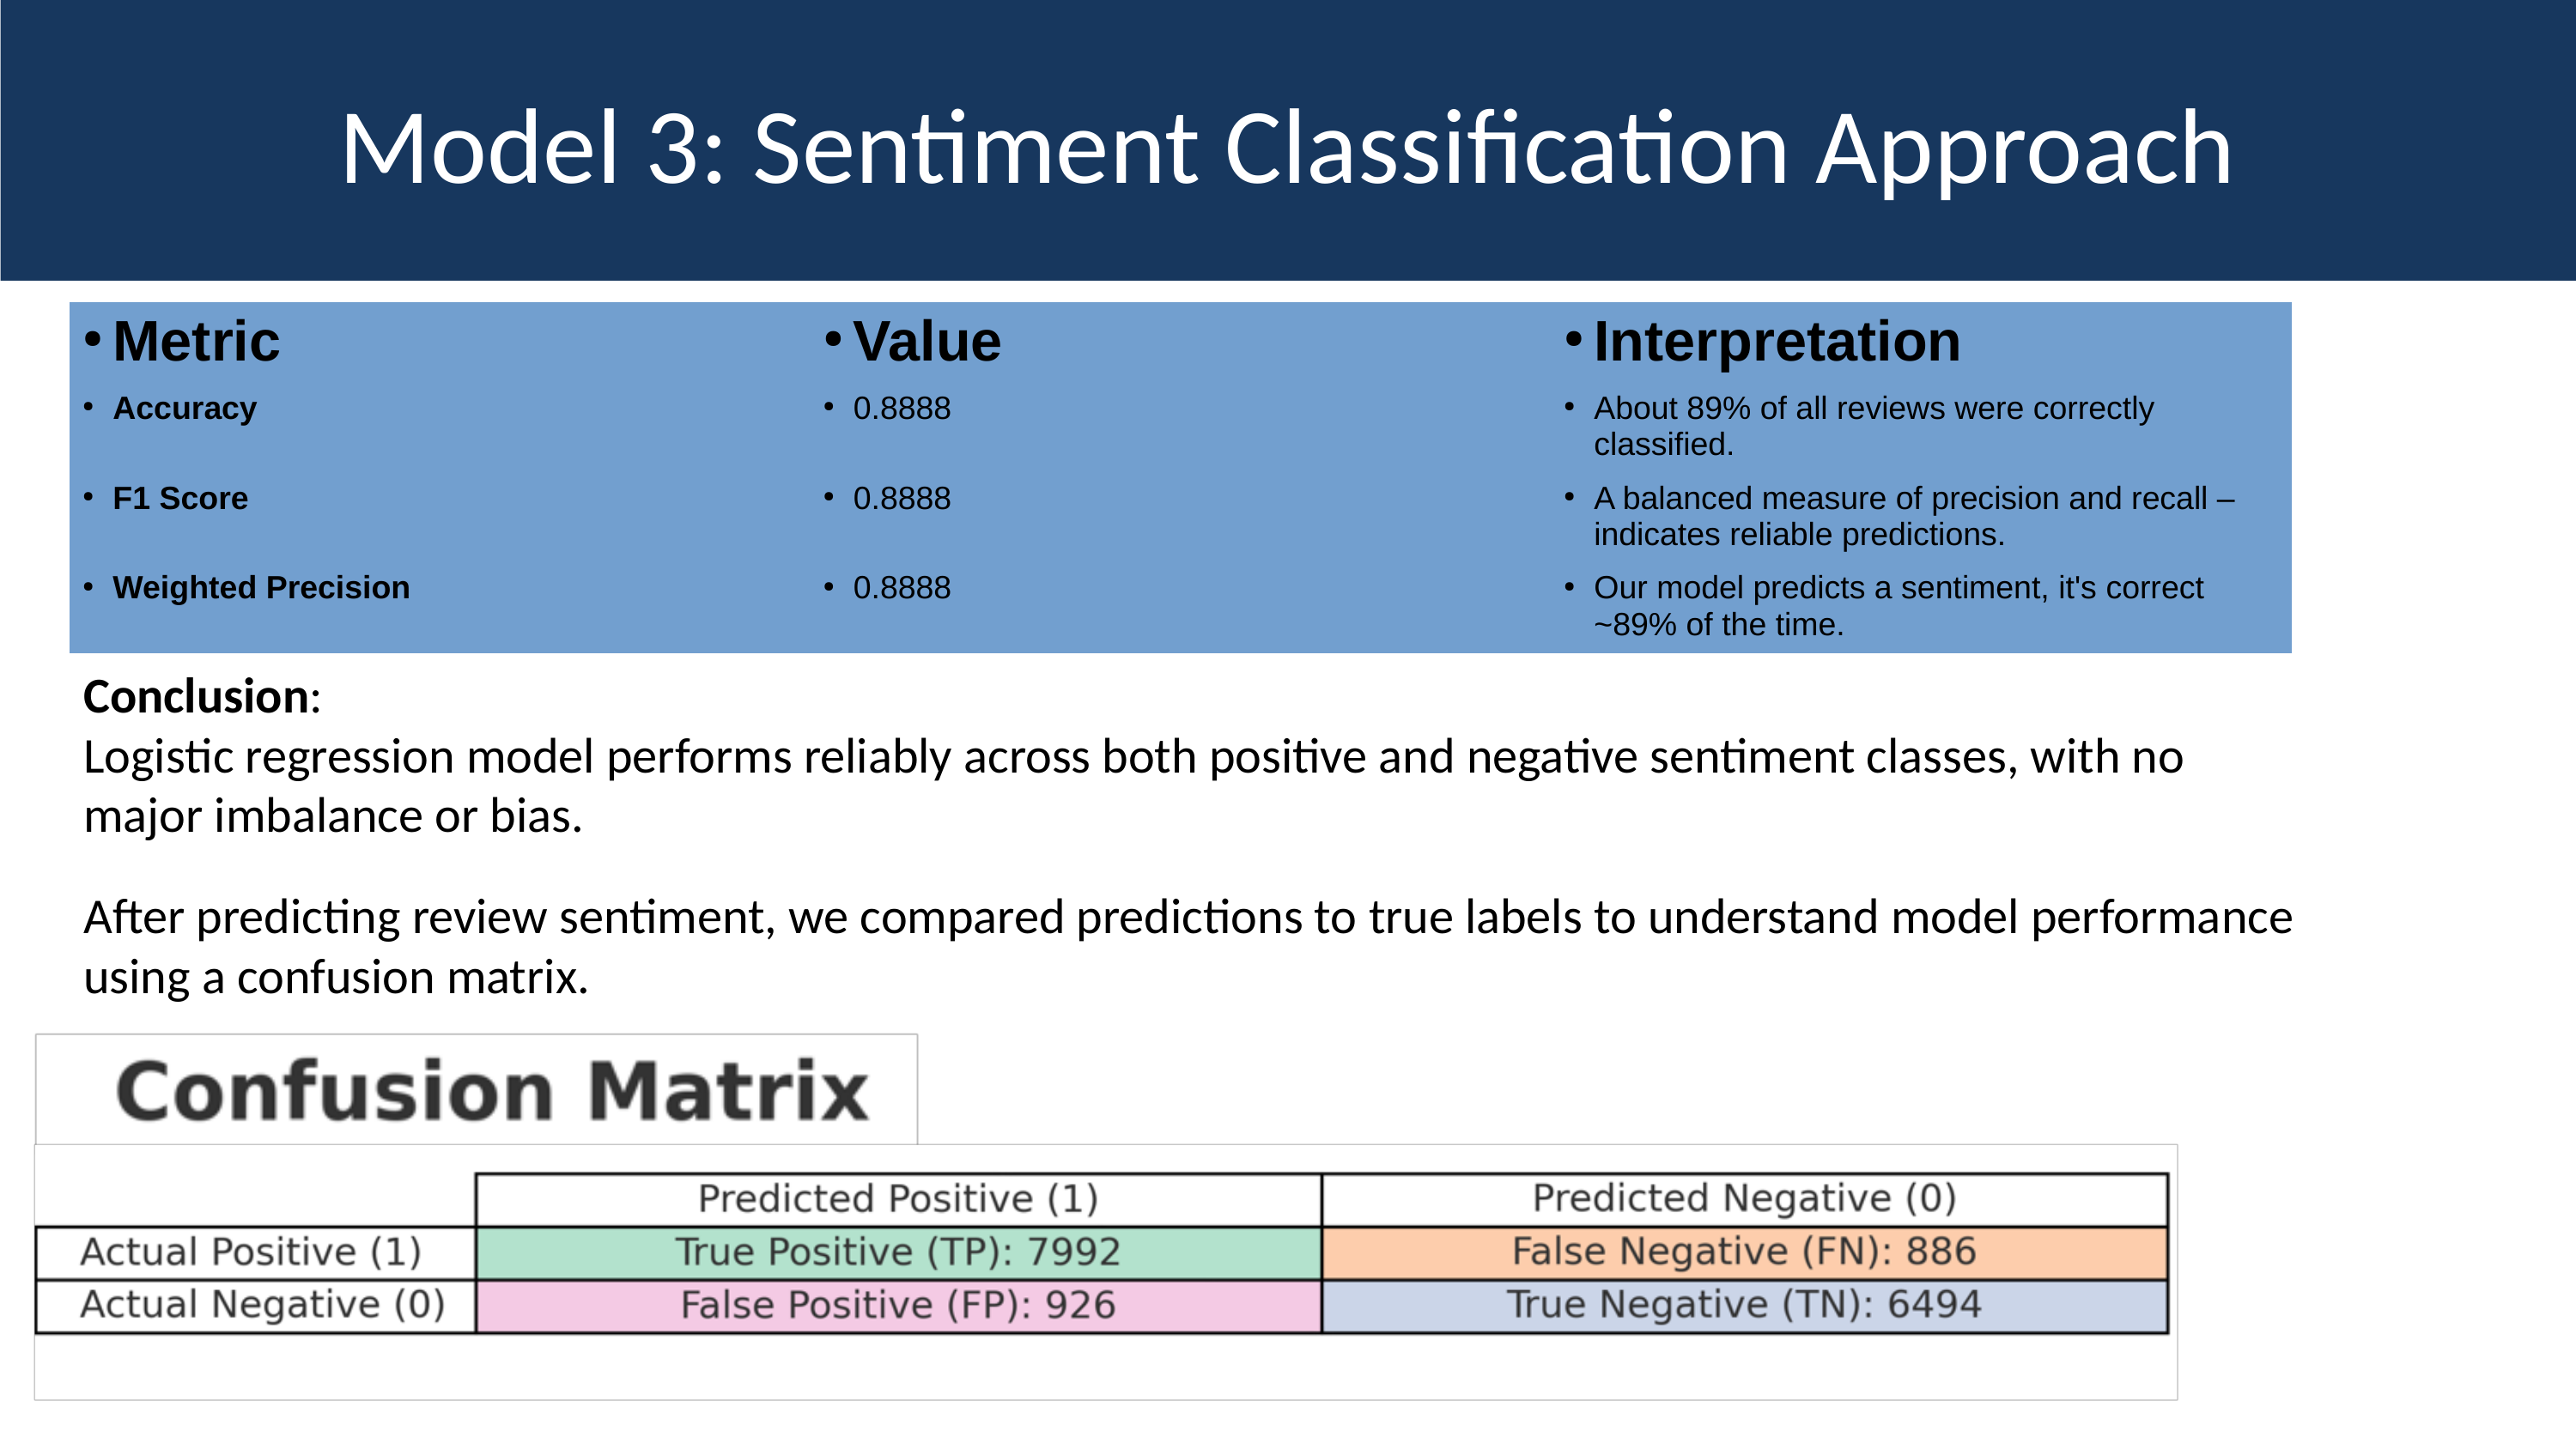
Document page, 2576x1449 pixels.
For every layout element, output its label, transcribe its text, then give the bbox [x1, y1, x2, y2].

table_cell Our model predicts a sentiment, it's correct ~89% of the time. [1551, 564, 2292, 653]
table_cell A balanced measure of precision and recall – indicates reliable predictions. [1551, 474, 2292, 564]
table_cell 0.8888 [811, 474, 1551, 564]
table_cell 0.8888 [811, 384, 1551, 474]
table_cell F1 Score [70, 474, 811, 564]
text_box Conclusion: Logistic regression model performs reliably across both positive and negative sentiment classes, with no major imbalance or bias. [70, 656, 2223, 852]
table_cell Accuracy [70, 384, 811, 474]
text_box After predicting review sentiment, we compared predictions to true labels to understand model performance using a confusion matrix. [70, 876, 2322, 1012]
table_header Value [811, 302, 1551, 384]
picture [32, 1030, 2181, 1404]
table_header Metric [70, 302, 811, 384]
table_cell 0.8888 [811, 564, 1551, 653]
table_cell Weighted Precision [70, 564, 811, 653]
table_header Interpretation [1551, 302, 2292, 384]
text_box Model 3: Sentiment Classification Approach [0, 0, 2576, 281]
table_cell About 89% of all reviews were correctly classified. [1551, 384, 2292, 474]
